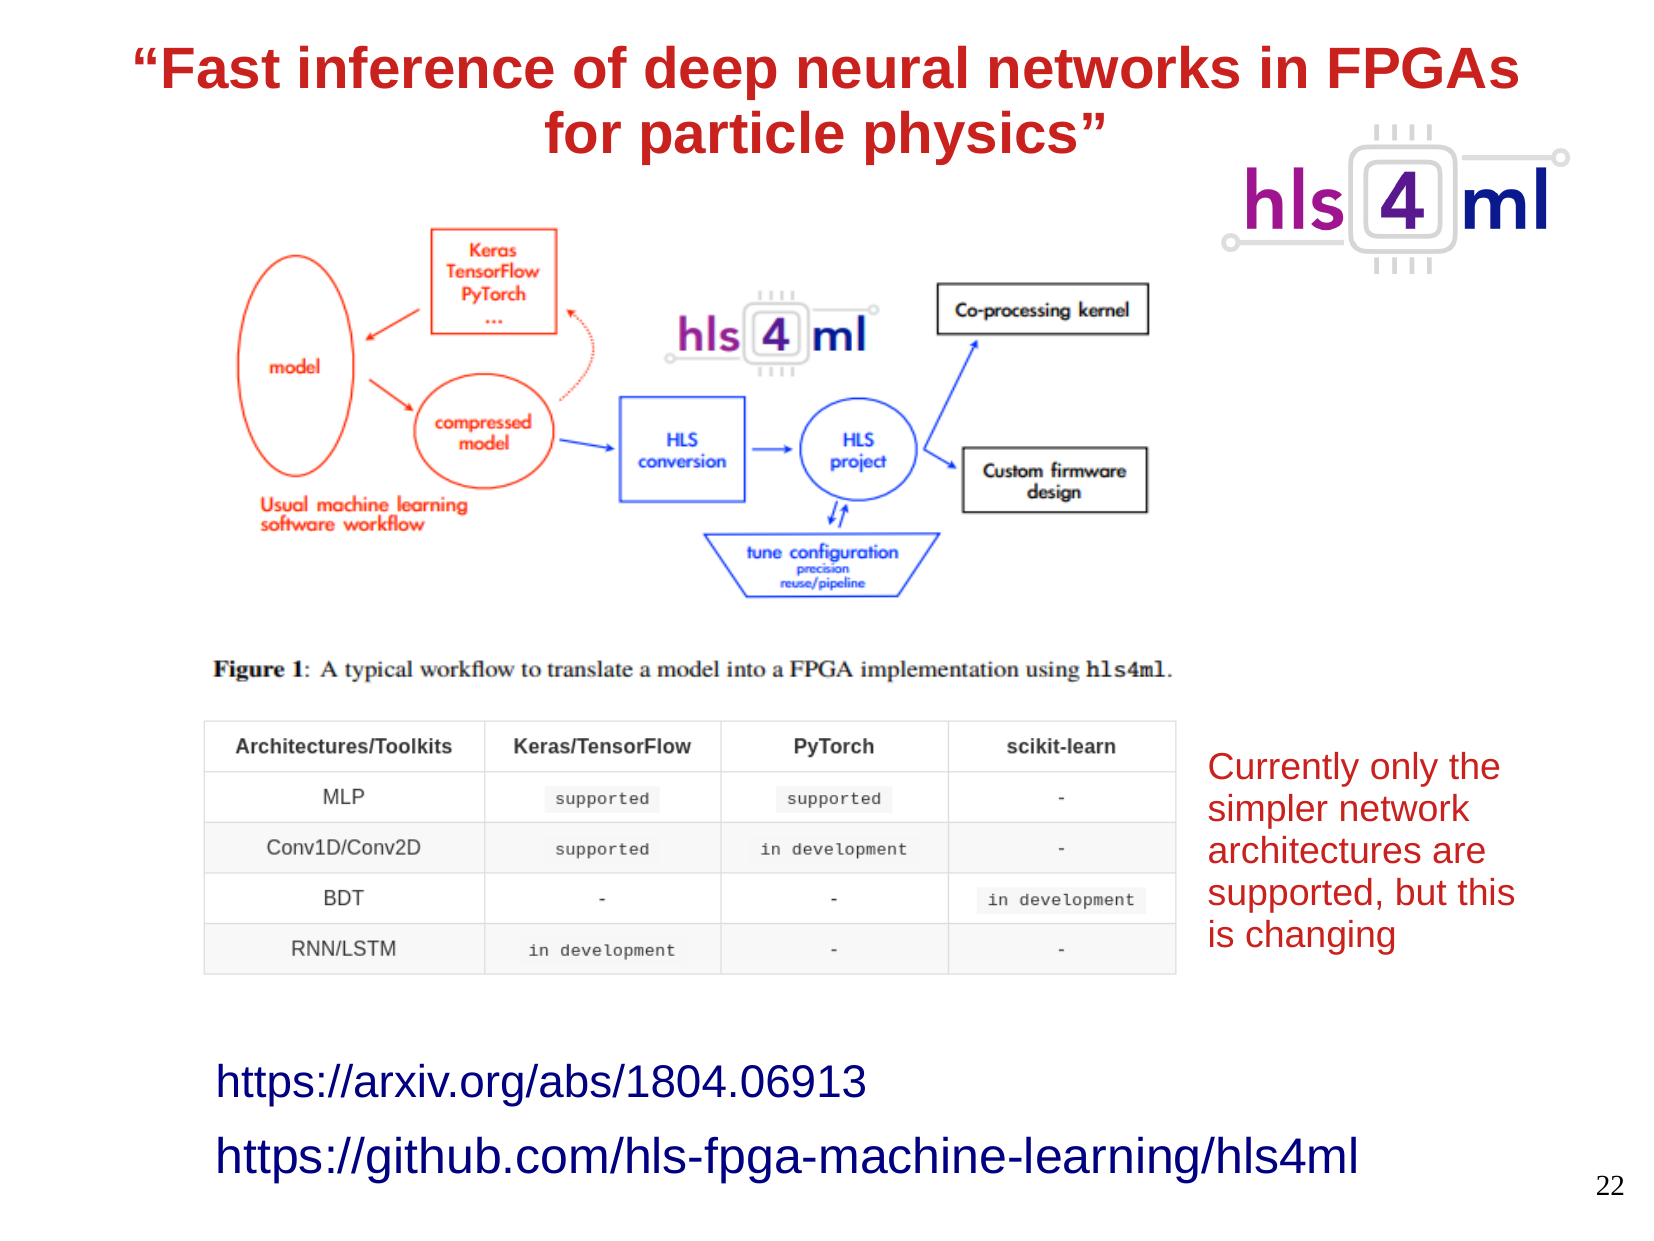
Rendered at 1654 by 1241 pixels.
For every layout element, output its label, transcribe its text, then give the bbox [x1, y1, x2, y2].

text_box Currently only the simpler network architectures are supported, but this is changing [1192, 738, 1560, 963]
text_box https://arxiv.org/abs/1804.06913 [200, 1048, 1241, 1218]
picture [177, 112, 1623, 703]
text_box https://github.com/hls-fpga-machine-learning/hls4ml [200, 1120, 1453, 1241]
picture [200, 708, 1188, 985]
text_box “Fast inference of deep neural networks in FPGAs for particle physics” [70, 28, 1583, 173]
